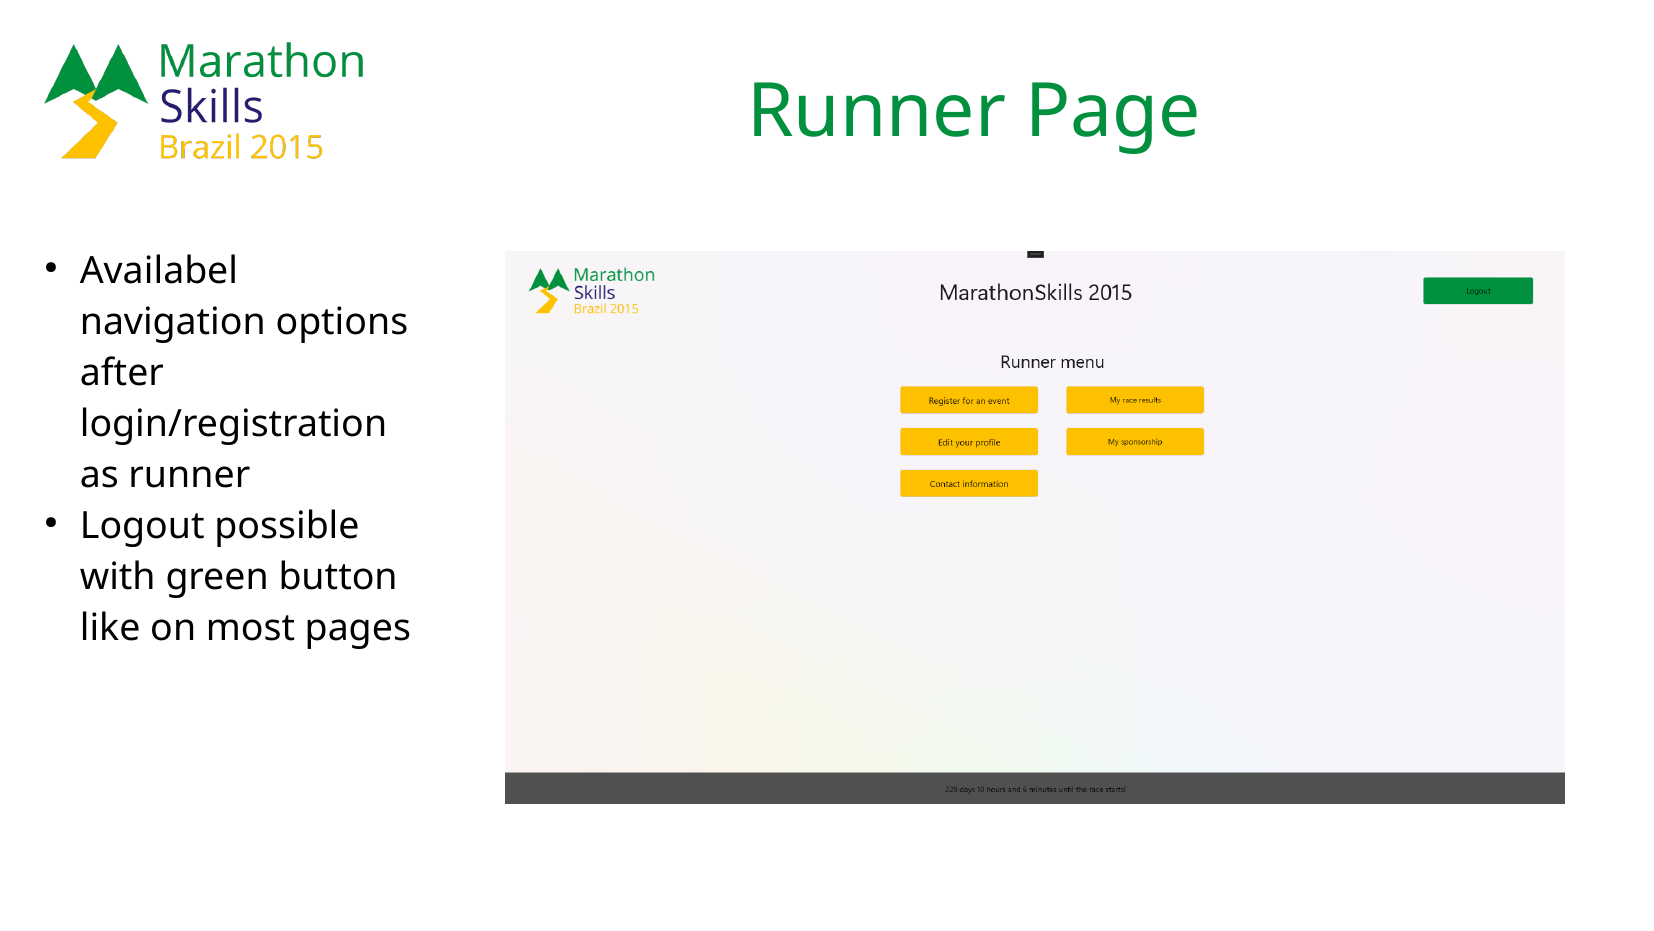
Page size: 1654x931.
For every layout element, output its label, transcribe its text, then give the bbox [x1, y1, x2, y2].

picture [505, 251, 1565, 804]
title Runner Page [413, 29, 1536, 185]
text_box Availabel navigation options after login/registration as runner Logout possible with green button like on most pages [29, 236, 443, 827]
picture [29, 29, 384, 173]
